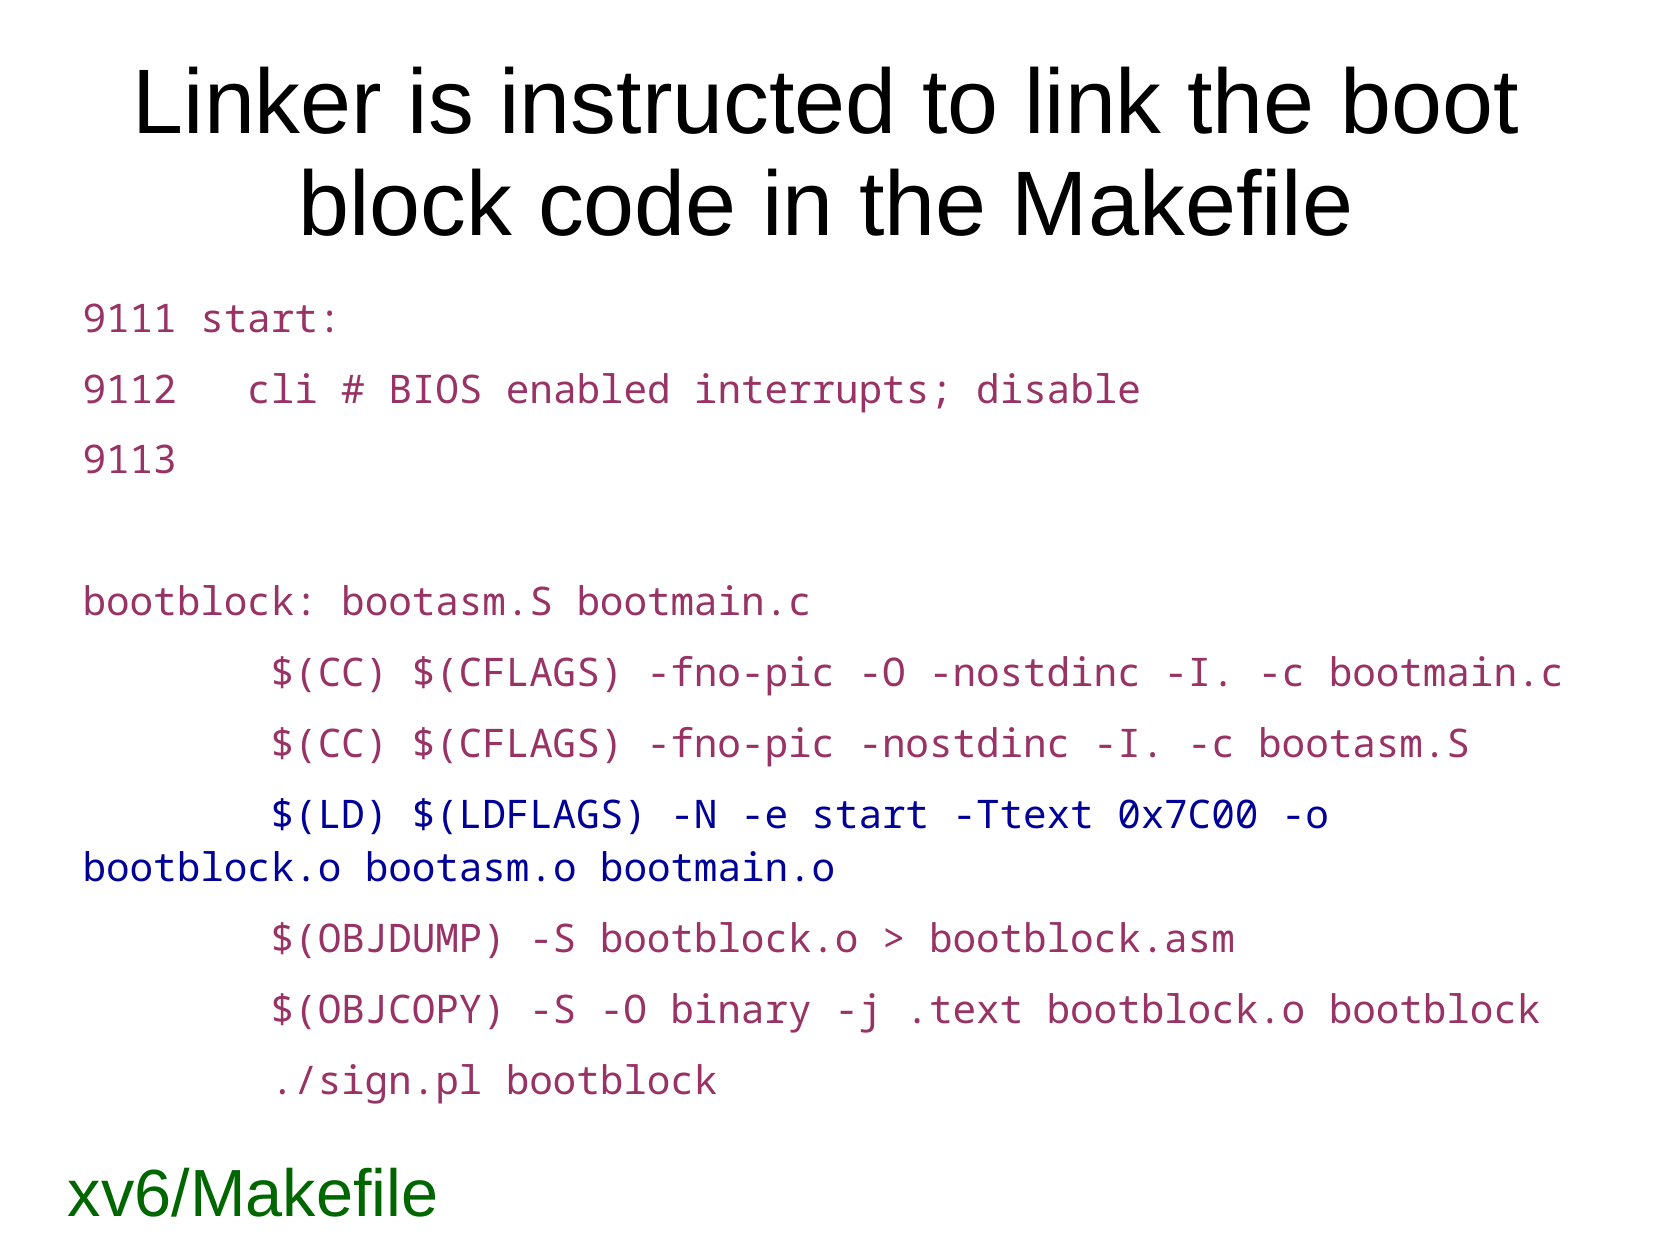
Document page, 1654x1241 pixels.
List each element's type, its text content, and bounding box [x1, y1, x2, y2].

title Linker is instructed to link the boot block code in the Makefile [82, 49, 1571, 257]
text_box xv6/Makefile [53, 1148, 638, 1238]
list 9111 start: 9112 cli # BIOS enabled interrupts; disable 9113 bootblock: bootasm.S bootmain.c $(CC) $(CFLAGS) -fno-pic -O -nostdinc -I. -c bootmain.c $(CC) $(CFLAGS) -fno-pic -nostdinc -I. -c bootasm.S $(LD) $(LDFLAGS) -N -e start -Ttext 0x7C00 -o bootblock.o bootasm.o bootmain.o $(OBJDUMP) -S bootblock.o > bootblock.asm $(OBJCOPY) -S -O binary -j .text bootblock.o bootblock ./sign.pl bootblock [82, 290, 1571, 1163]
